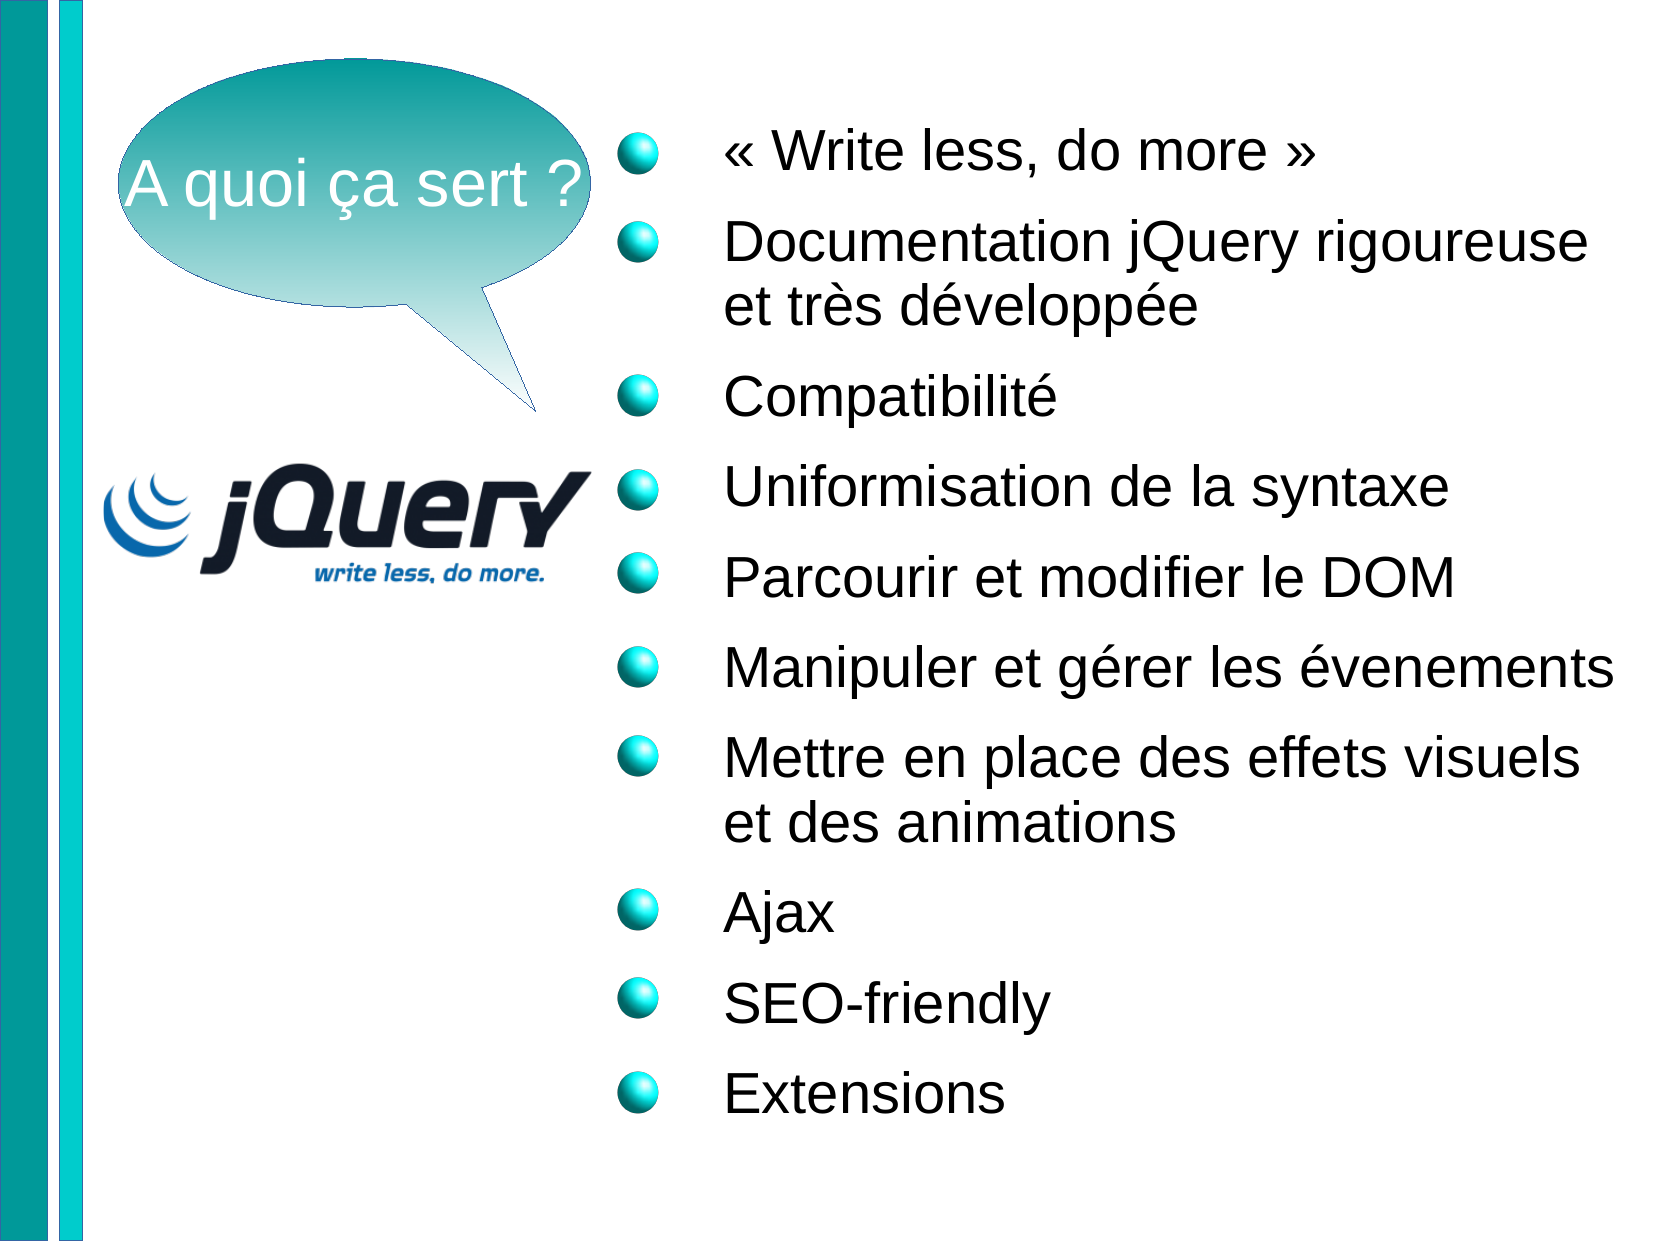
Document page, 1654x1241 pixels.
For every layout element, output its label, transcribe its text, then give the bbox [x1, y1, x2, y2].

list « Write less, do more » Documentation jQuery rigoureuse et très développée Compatibilité Uniformisation de la syntaxe Parcourir et modifier le DOM Manipuler et gérer les évenements Mettre en place des effets visuels et des animations Ajax SEO-friendly Extensions [661, 118, 1619, 1182]
text_box [0, 0, 48, 1241]
picture [103, 437, 592, 615]
text_box A quoi ça sert ? [118, 59, 591, 412]
text_box [59, 0, 83, 1241]
